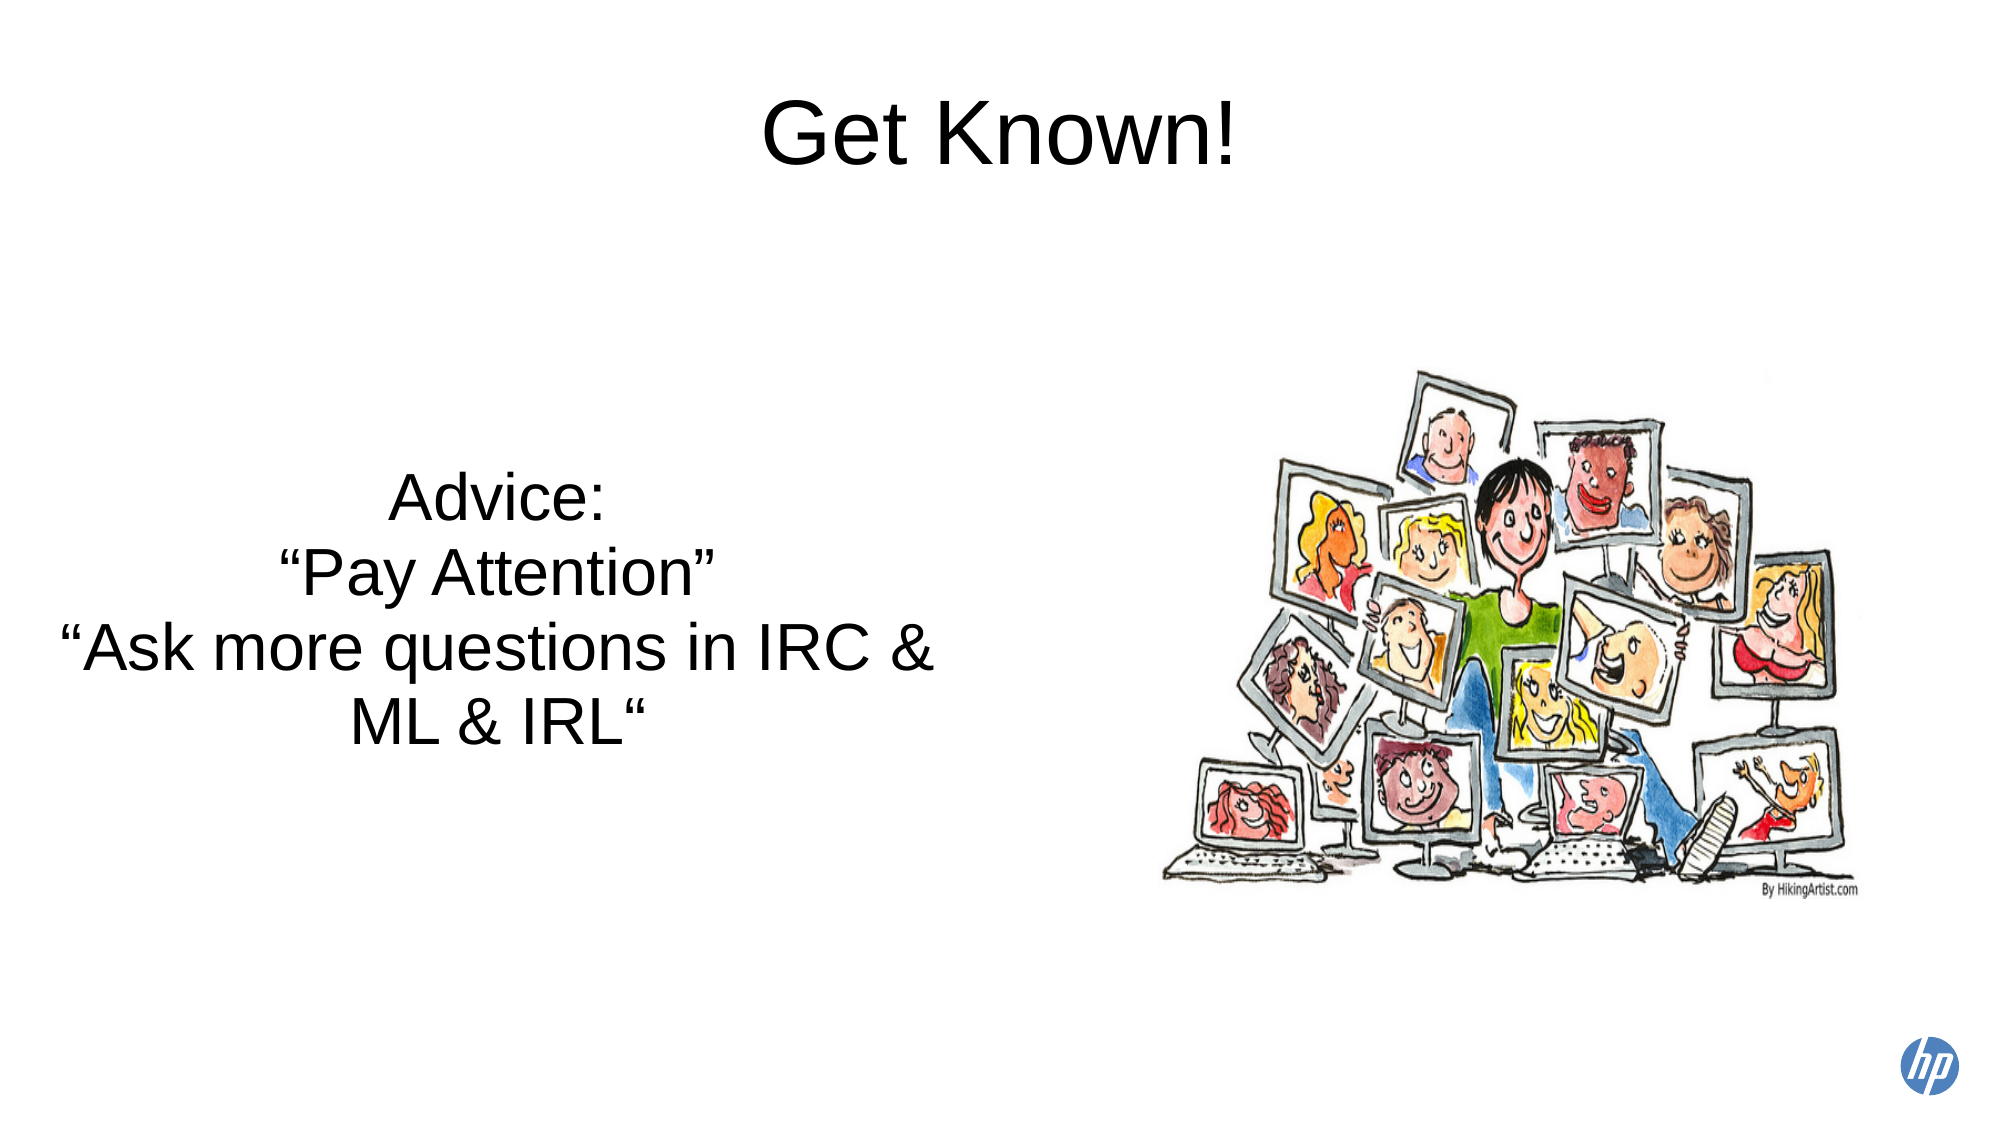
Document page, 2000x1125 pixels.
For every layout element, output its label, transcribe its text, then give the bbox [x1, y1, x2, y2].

subtitle Advice: “Pay Attention” “Ask more questions in IRC & ML & IRL“ [59, 283, 938, 936]
picture [1157, 366, 1867, 900]
title Get Known! [0, 4, 2000, 260]
